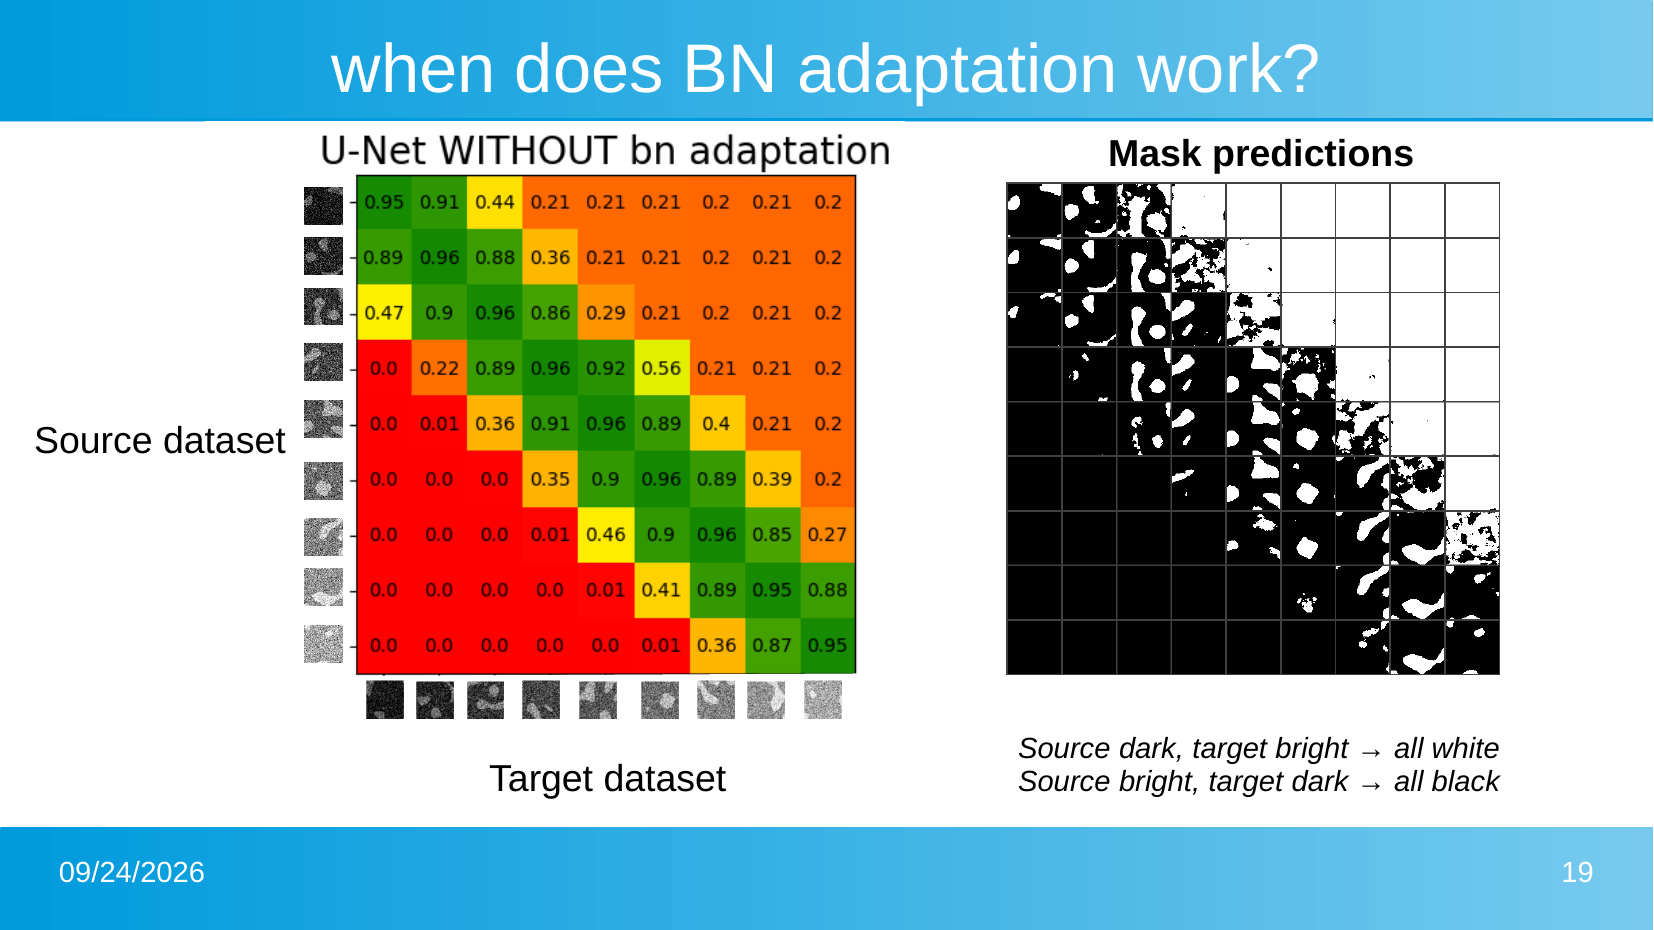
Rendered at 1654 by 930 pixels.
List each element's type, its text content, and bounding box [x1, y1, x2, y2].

picture [1006, 182, 1500, 675]
title when does BN adaptation work? [58, 29, 1594, 108]
picture [416, 681, 454, 719]
picture [205, 122, 905, 825]
text_box Mask predictions [1093, 125, 1430, 183]
text_box Target dataset [474, 749, 742, 807]
picture [522, 680, 560, 719]
picture [804, 681, 842, 719]
picture [747, 681, 785, 719]
picture [579, 681, 617, 719]
text_box Source dataset [19, 412, 301, 470]
text_box [216, 172, 883, 822]
picture [467, 681, 504, 719]
picture [697, 680, 735, 719]
picture [641, 681, 679, 719]
text_box Source dark, target bright → all white Source bright, target dark → all black [1003, 724, 1516, 805]
picture [366, 680, 404, 719]
